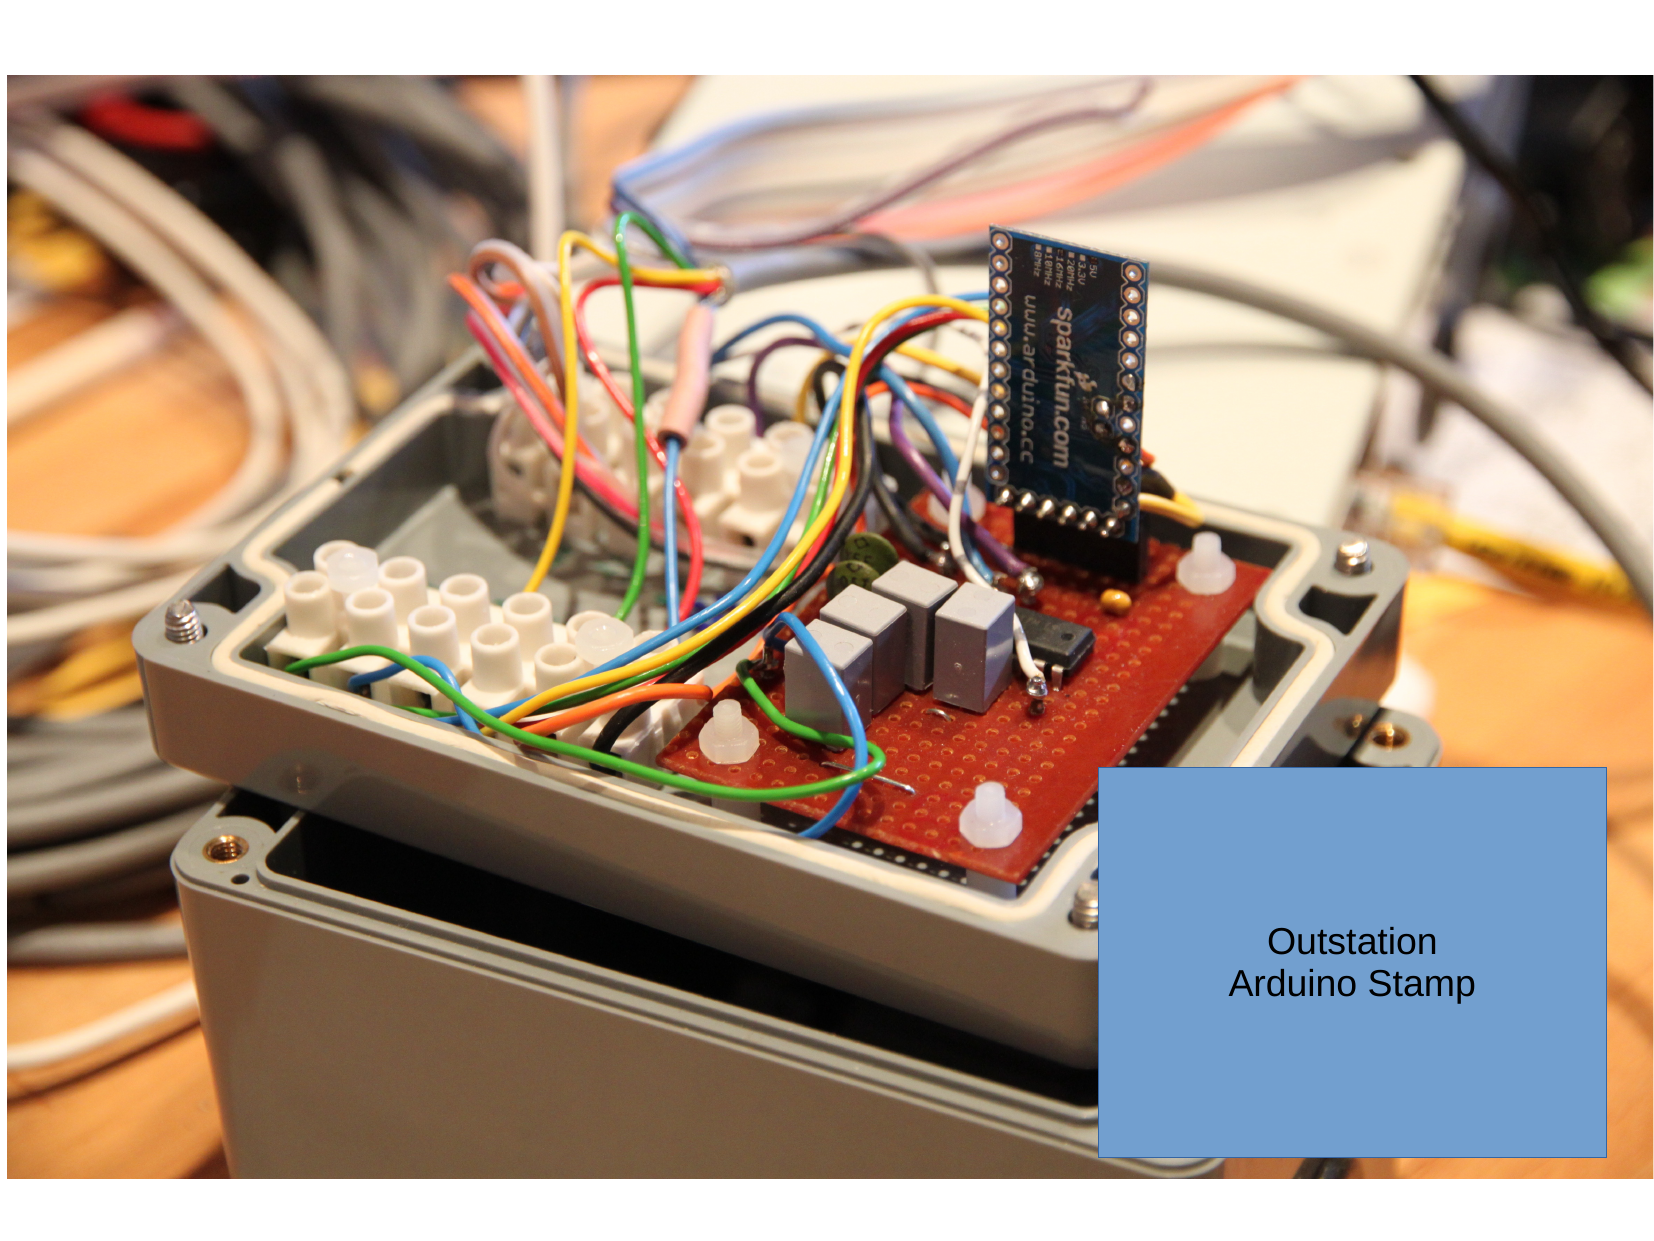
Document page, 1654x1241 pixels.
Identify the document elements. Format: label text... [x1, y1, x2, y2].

picture [7, 75, 1654, 1179]
text_box Outstation Arduino Stamp [1098, 767, 1607, 1158]
